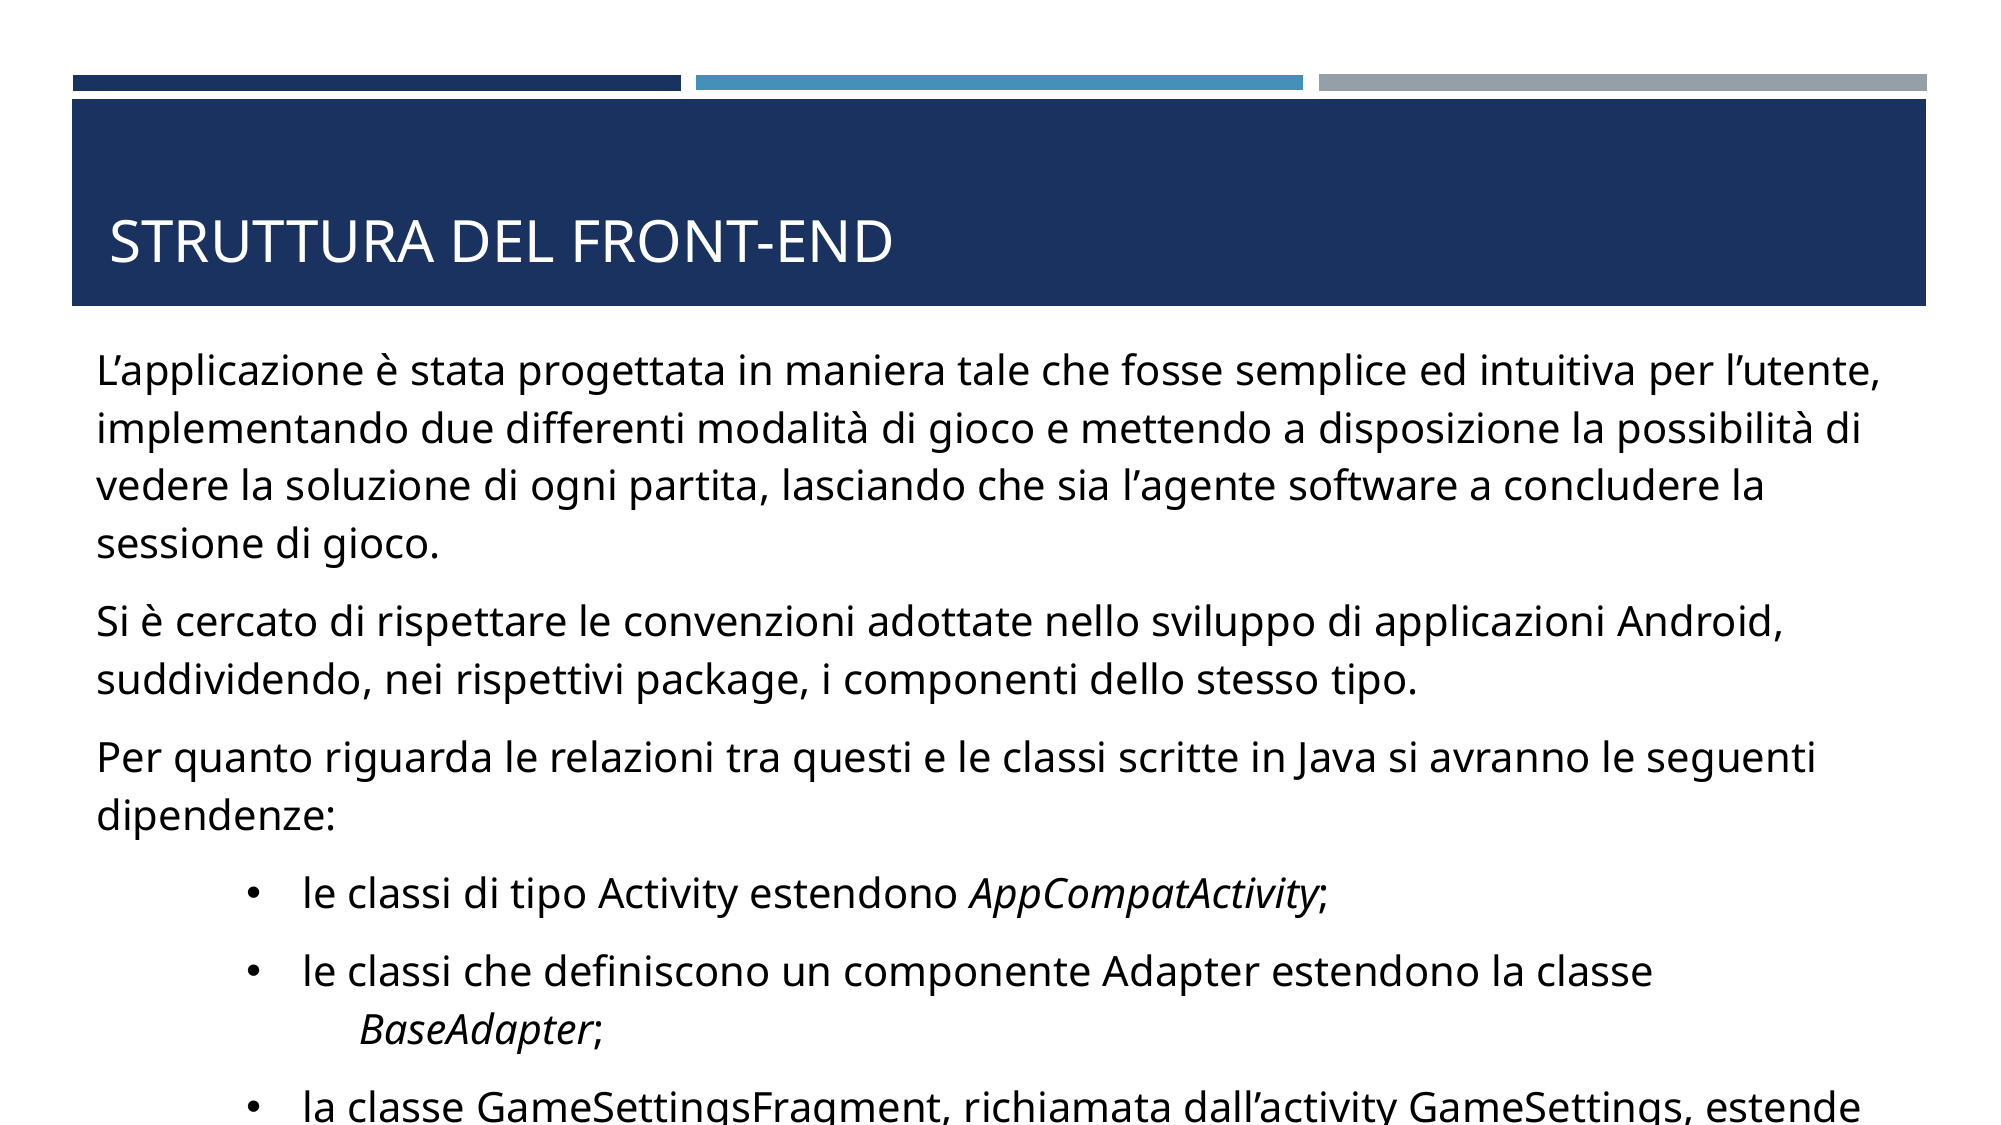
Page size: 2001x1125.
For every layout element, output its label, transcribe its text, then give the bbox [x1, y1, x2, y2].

text_box L’applicazione è stata progettata in maniera tale che fosse semplice ed intuitiva per l’utente, implementando due differenti modalità di gioco e mettendo a disposizione la possibilità di vedere la soluzione di ogni partita, lasciando che sia l’agente software a concludere la sessione di gioco. Si è cercato di rispettare le convenzioni adottate nello sviluppo di applicazioni Android, suddividendo, nei rispettivi package, i componenti dello stesso tipo. Per quanto riguarda le relazioni tra questi e le classi scritte in Java si avranno le seguenti dipendenze: le classi di tipo Activity estendono AppCompatActivity; le classi che definiscono un componente Adapter estendono la classe BaseAdapter; la classe GameSettingsFragment, richiamata dall’activity GameSettings, estende la classe astratta PreferenceFragmentCompat; la classe TypeWriter, scritta per realizzare un testo animato, estende la classe AppCompatTextView; [81, 328, 1917, 1105]
title Struttura del front-end [94, 119, 1904, 282]
